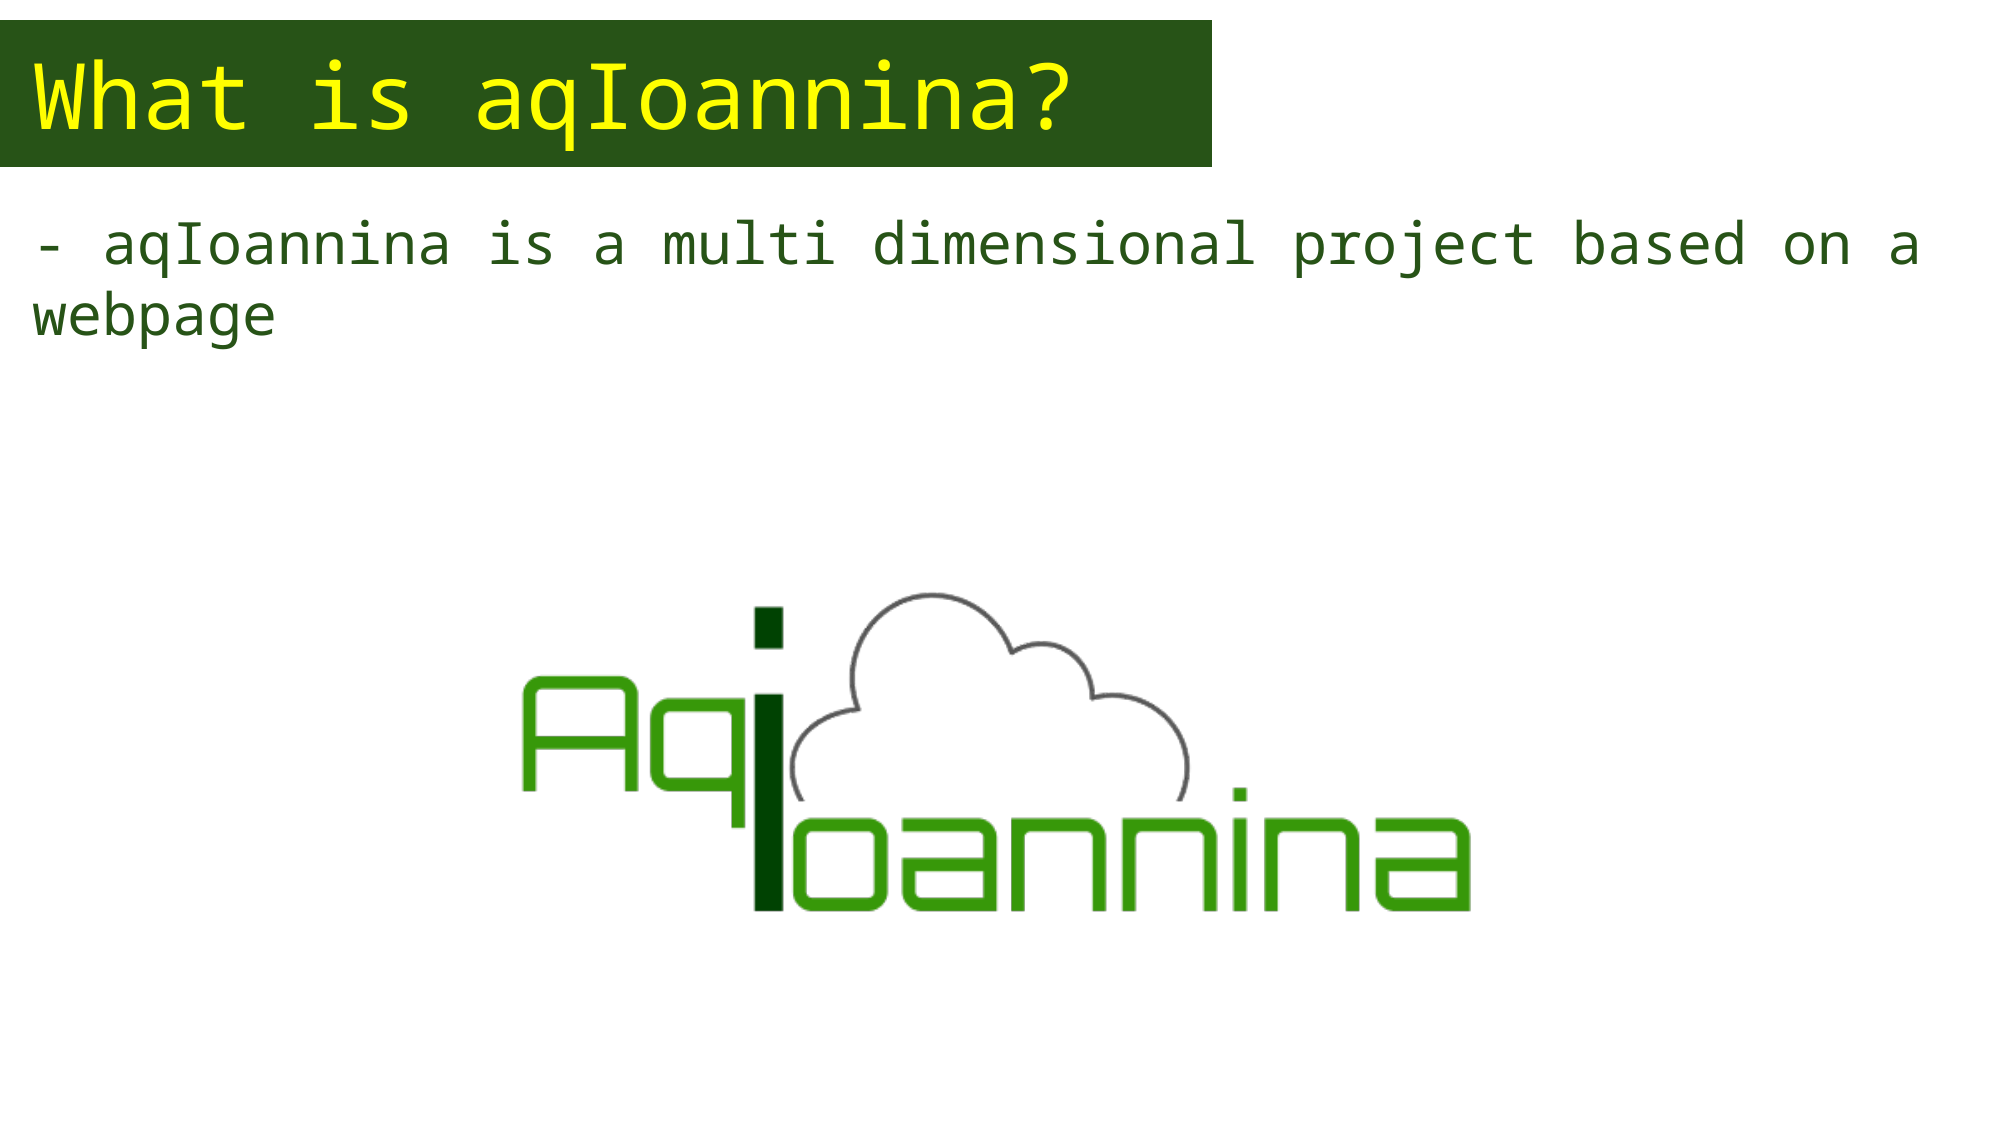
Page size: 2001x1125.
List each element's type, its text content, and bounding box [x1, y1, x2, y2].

text_box What is aqIoannina? [17, 30, 1170, 157]
picture [514, 500, 1486, 1038]
text_box - aqIoannina is a multi dimensional project based on a webpage [17, 199, 2000, 356]
text_box [0, 20, 1212, 167]
